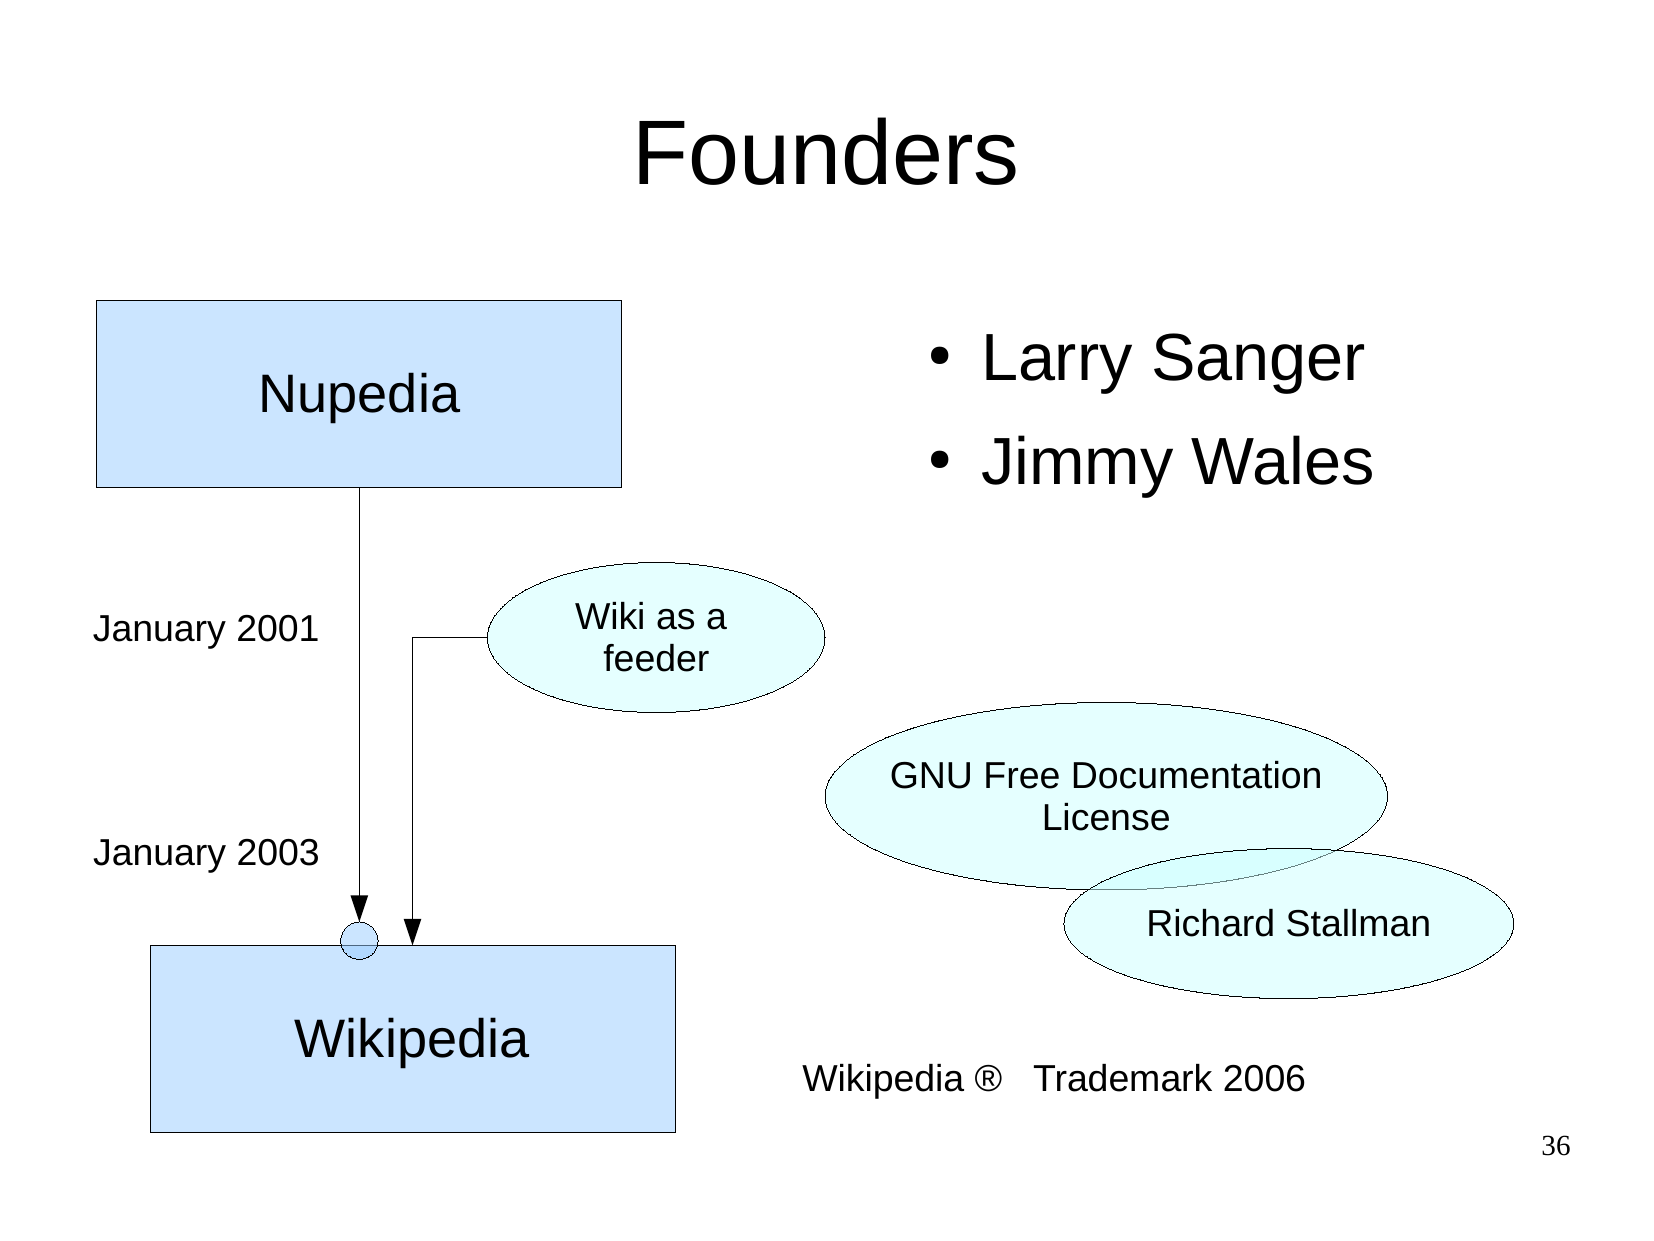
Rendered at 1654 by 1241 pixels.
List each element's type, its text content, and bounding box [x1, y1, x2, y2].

text_box GNU Free Documentation License [825, 702, 1388, 890]
text_box Wikipedia ® Trademark 2006 [787, 1050, 1501, 1107]
text_box Nupedia [96, 300, 622, 488]
text_box [340, 921, 379, 960]
title Founders [82, 49, 1571, 257]
text_box Richard Stallman [1063, 848, 1514, 999]
list Larry Sanger Jimmy Wales [910, 319, 1453, 518]
text_box Wiki as a feeder [487, 562, 826, 713]
text_box January 2001 [75, 600, 338, 657]
text_box January 2003 [75, 824, 338, 882]
text_box Wikipedia [150, 945, 676, 1133]
